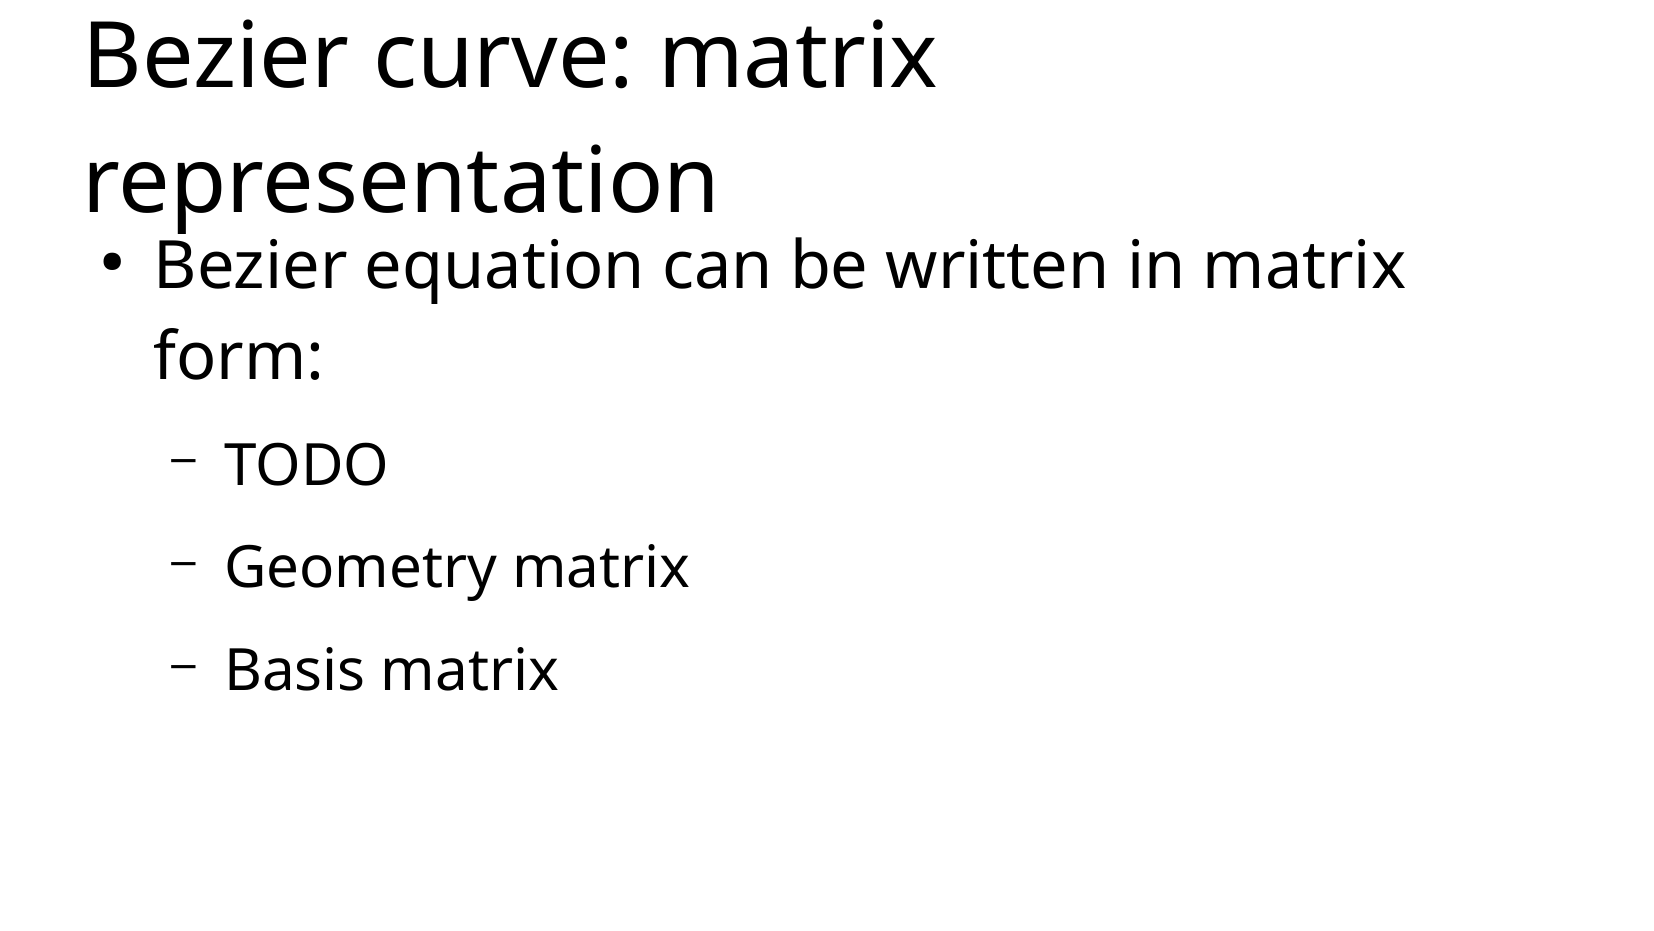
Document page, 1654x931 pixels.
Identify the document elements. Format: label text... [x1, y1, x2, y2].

title Bezier curve: matrix representation [82, 37, 1571, 193]
list Bezier equation can be written in matrix form: TODO Geometry matrix Basis matrix [82, 217, 1571, 758]
